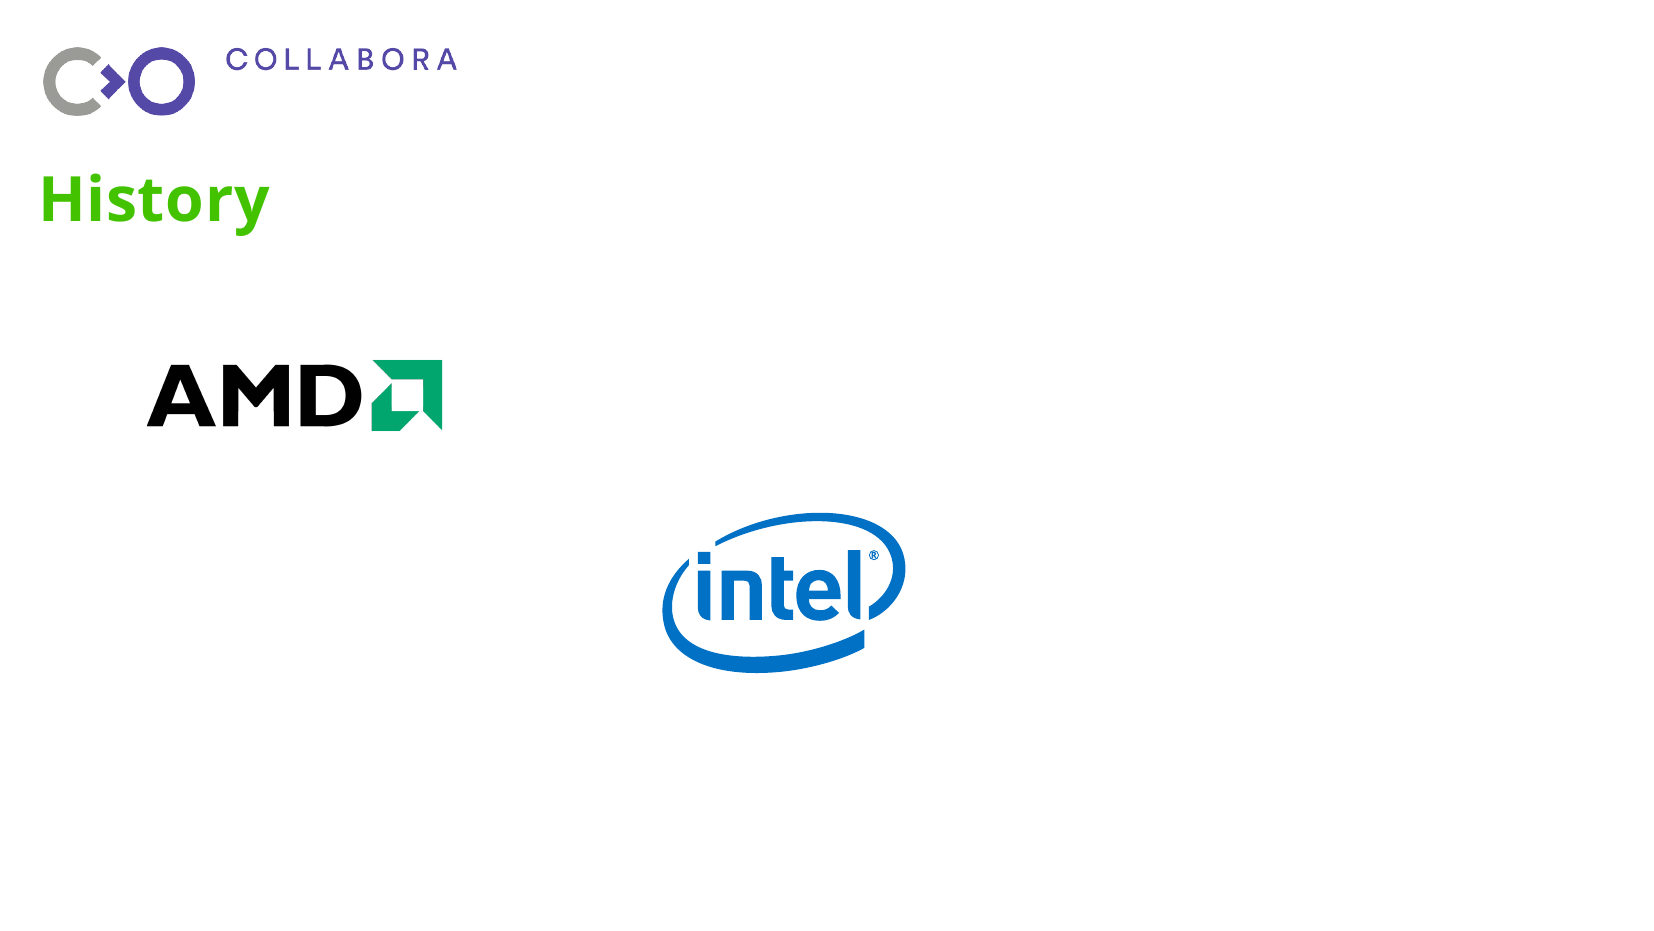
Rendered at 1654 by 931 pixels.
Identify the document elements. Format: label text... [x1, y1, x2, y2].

picture [117, 326, 472, 465]
picture [43, 47, 457, 116]
picture [661, 511, 907, 675]
title History [38, 159, 1614, 216]
